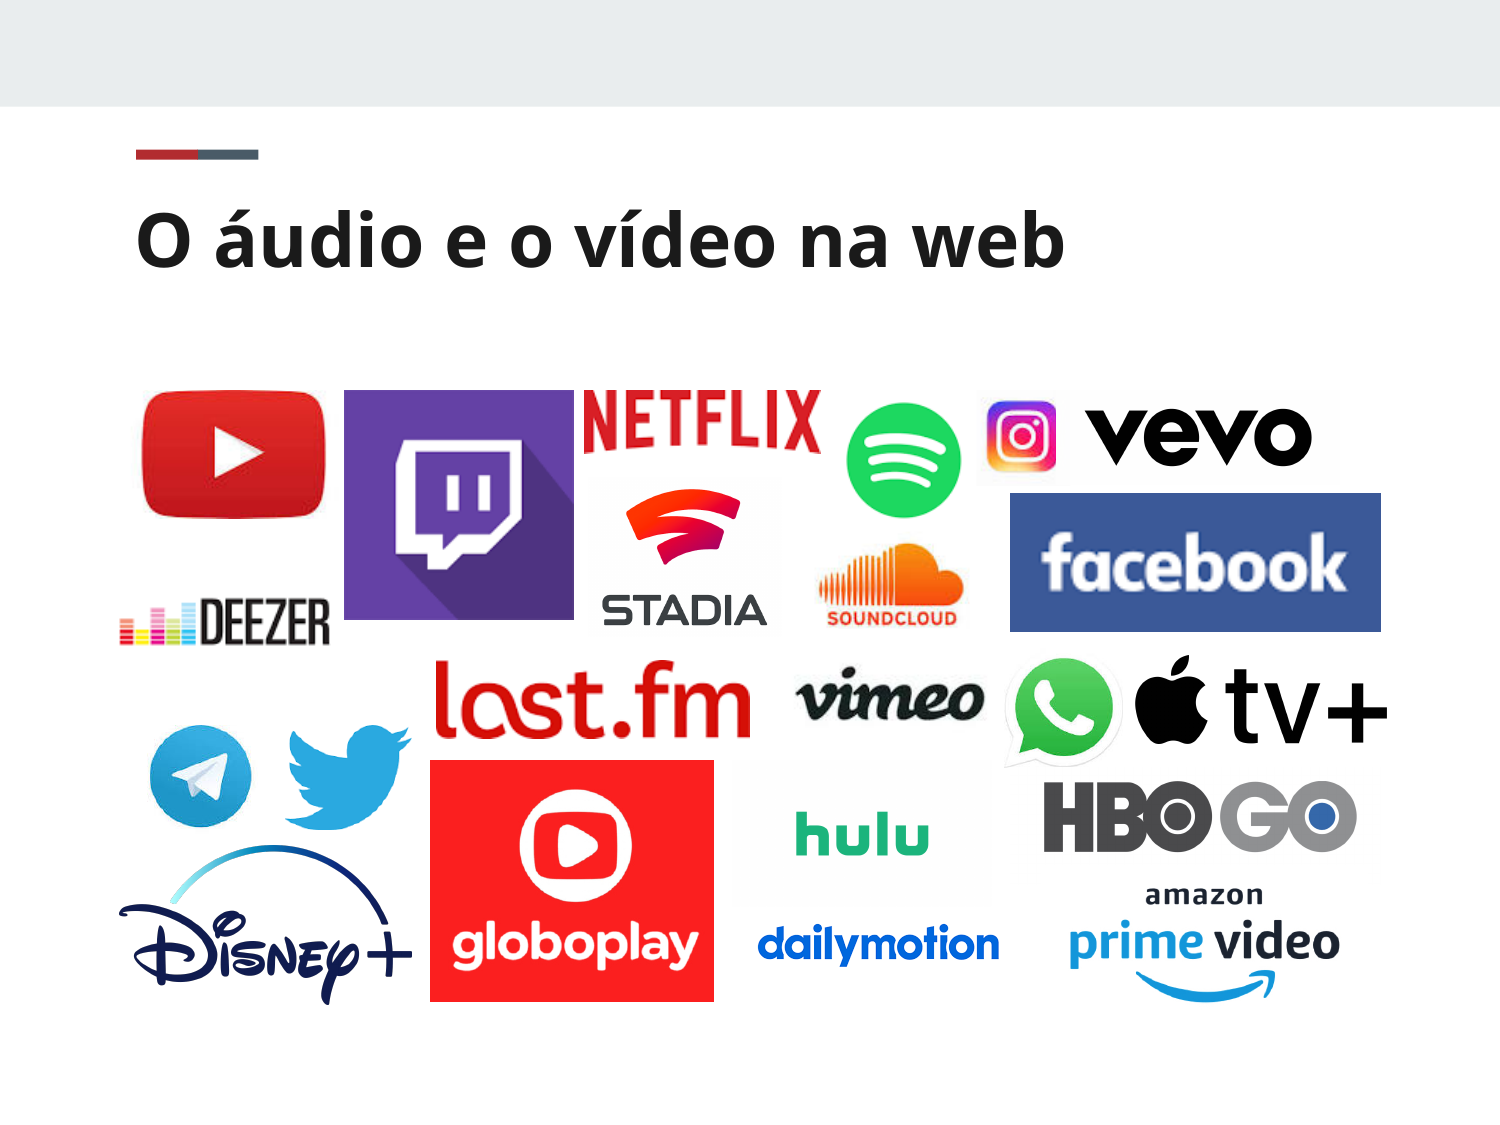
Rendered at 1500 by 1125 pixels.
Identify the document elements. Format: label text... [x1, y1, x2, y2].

picture [1135, 655, 1387, 745]
picture [588, 396, 1381, 1028]
picture [1010, 493, 1381, 632]
picture [112, 725, 412, 843]
picture [976, 390, 1340, 486]
title O áudio e o vídeo na web [119, 177, 1381, 295]
picture [436, 660, 750, 739]
picture [119, 390, 574, 620]
picture [119, 562, 331, 682]
picture [584, 390, 821, 454]
picture [119, 845, 412, 1005]
picture [430, 760, 714, 1002]
